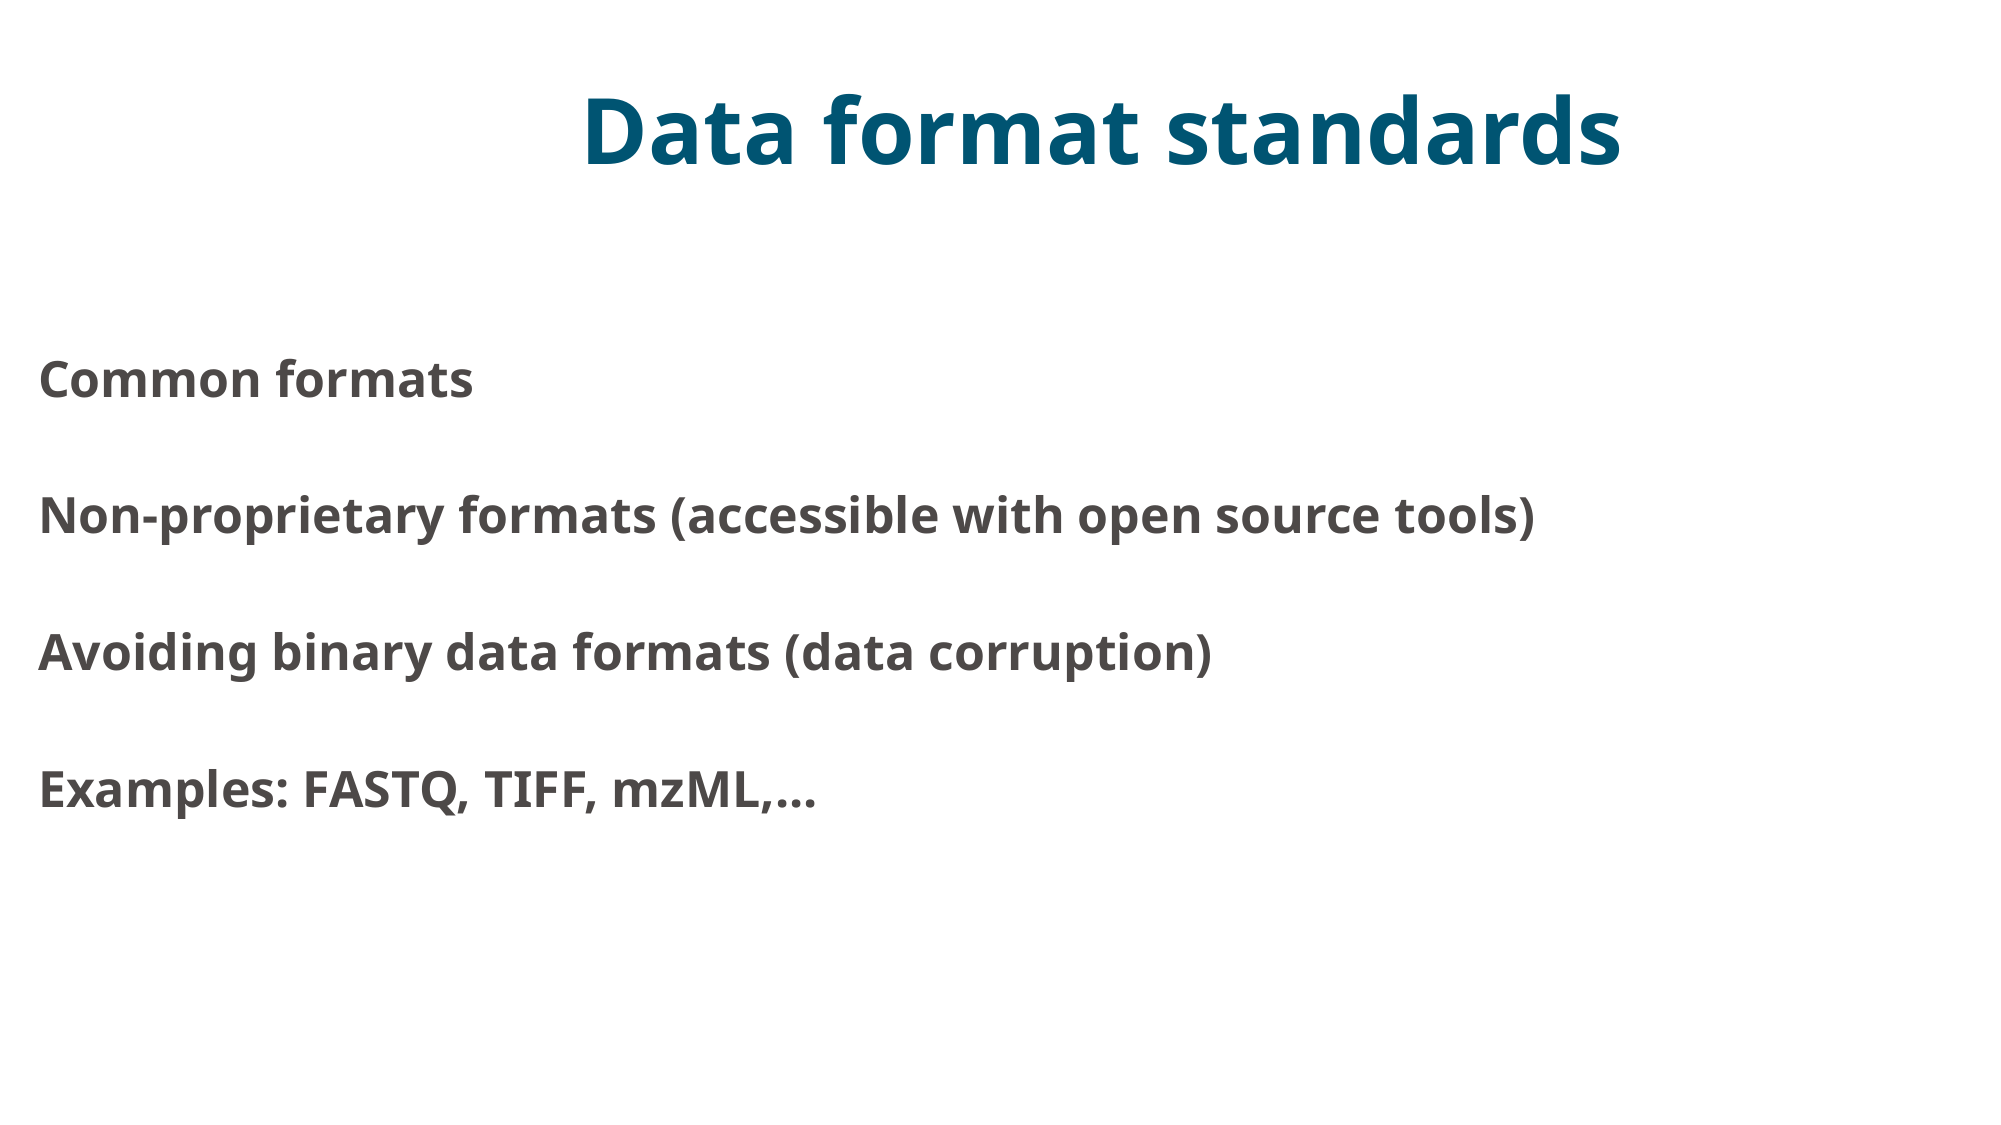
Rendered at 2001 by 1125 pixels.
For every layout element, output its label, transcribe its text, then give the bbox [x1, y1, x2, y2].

text_box Common formats Non-proprietary formats (accessible with open source tools) Avoiding binary data formats (data corruption) Examples: FASTQ, TIFF, mzML,... [23, 336, 1981, 877]
text_box Data format standards [565, 59, 1772, 212]
